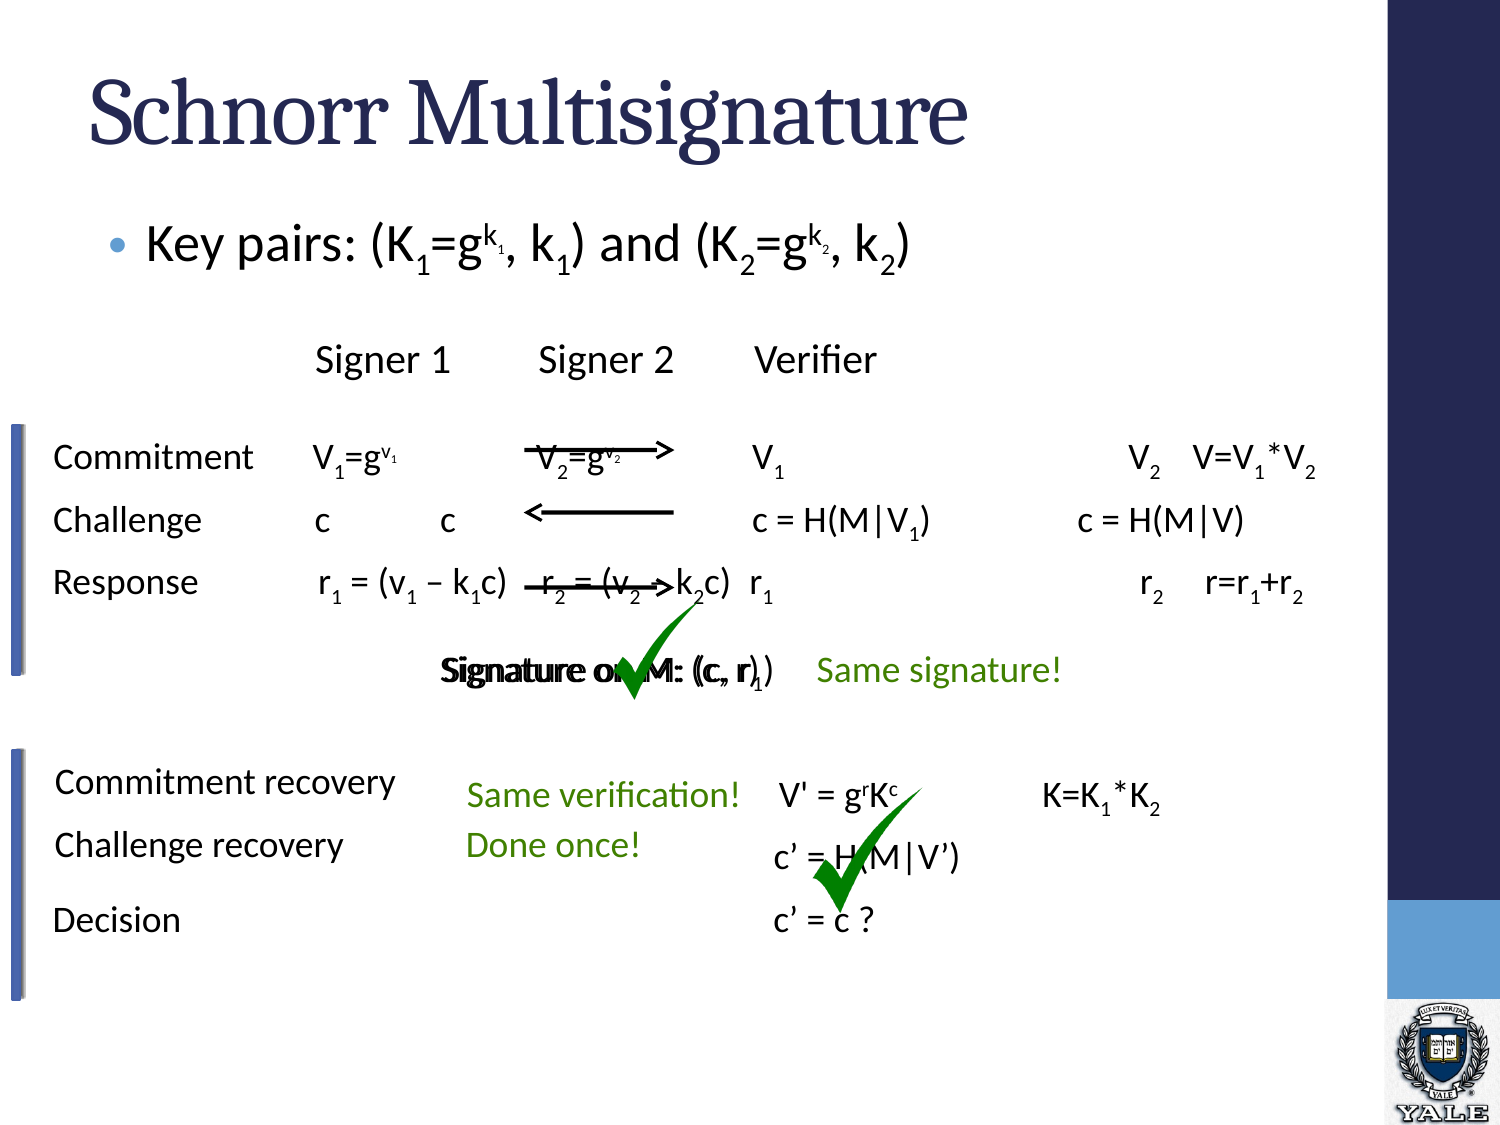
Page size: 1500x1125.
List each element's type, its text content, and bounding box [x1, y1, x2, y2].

text_box Same verification! [452, 762, 757, 823]
text_box Done once! [451, 812, 657, 873]
text_box Same signature! [801, 637, 1078, 698]
text_box Signer 1 [300, 324, 467, 390]
picture [1384, 999, 1500, 1125]
text_box Response [38, 549, 214, 610]
text_box r2 = (v2 – k2c) [526, 549, 746, 616]
text_box V1 [737, 424, 813, 491]
text_box r1 [746, 549, 797, 616]
text_box c’ = H(M|V’) [923, 824, 985, 885]
text_box c = H(M|V) [1062, 487, 1263, 548]
text_box V1=gv1 [297, 424, 425, 491]
text_box Decision [37, 887, 197, 948]
text_box V2=gv2 [521, 424, 648, 491]
text_box c’ = c ? [758, 887, 900, 948]
text_box Challenge [38, 487, 217, 548]
text_box Commitment [38, 424, 270, 485]
text_box Challenge recovery [39, 812, 359, 873]
list Key pairs: (K1=gk1, k1) and (K2=gk2, k2) [75, 200, 1325, 288]
text_box c’ = H(M|V’) [758, 824, 812, 885]
text_box V2 [1113, 424, 1176, 491]
text_box Verifier [739, 324, 893, 390]
title Schnorr Multisignature [75, 12, 1325, 200]
text_box Commitment recovery [40, 749, 412, 810]
text_box c [299, 487, 346, 548]
picture [812, 787, 923, 913]
text_box K=K1*K2 [1027, 762, 1175, 829]
text_box Signer 2 [523, 324, 690, 390]
text_box V=V1*V2 [1177, 424, 1331, 491]
text_box [12, 750, 20, 1000]
text_box r1 = (v1 – k1c) [303, 549, 523, 616]
picture [612, 599, 701, 700]
text_box [12, 425, 20, 675]
text_box Signature on M: (c, r1) [428, 637, 790, 704]
text_box V' = grKc [764, 762, 913, 823]
text_box c [425, 487, 471, 548]
text_box c = H(M|V1) [737, 487, 963, 554]
text_box r=r1+r2 [1189, 549, 1319, 616]
text_box r2 [1124, 549, 1188, 616]
